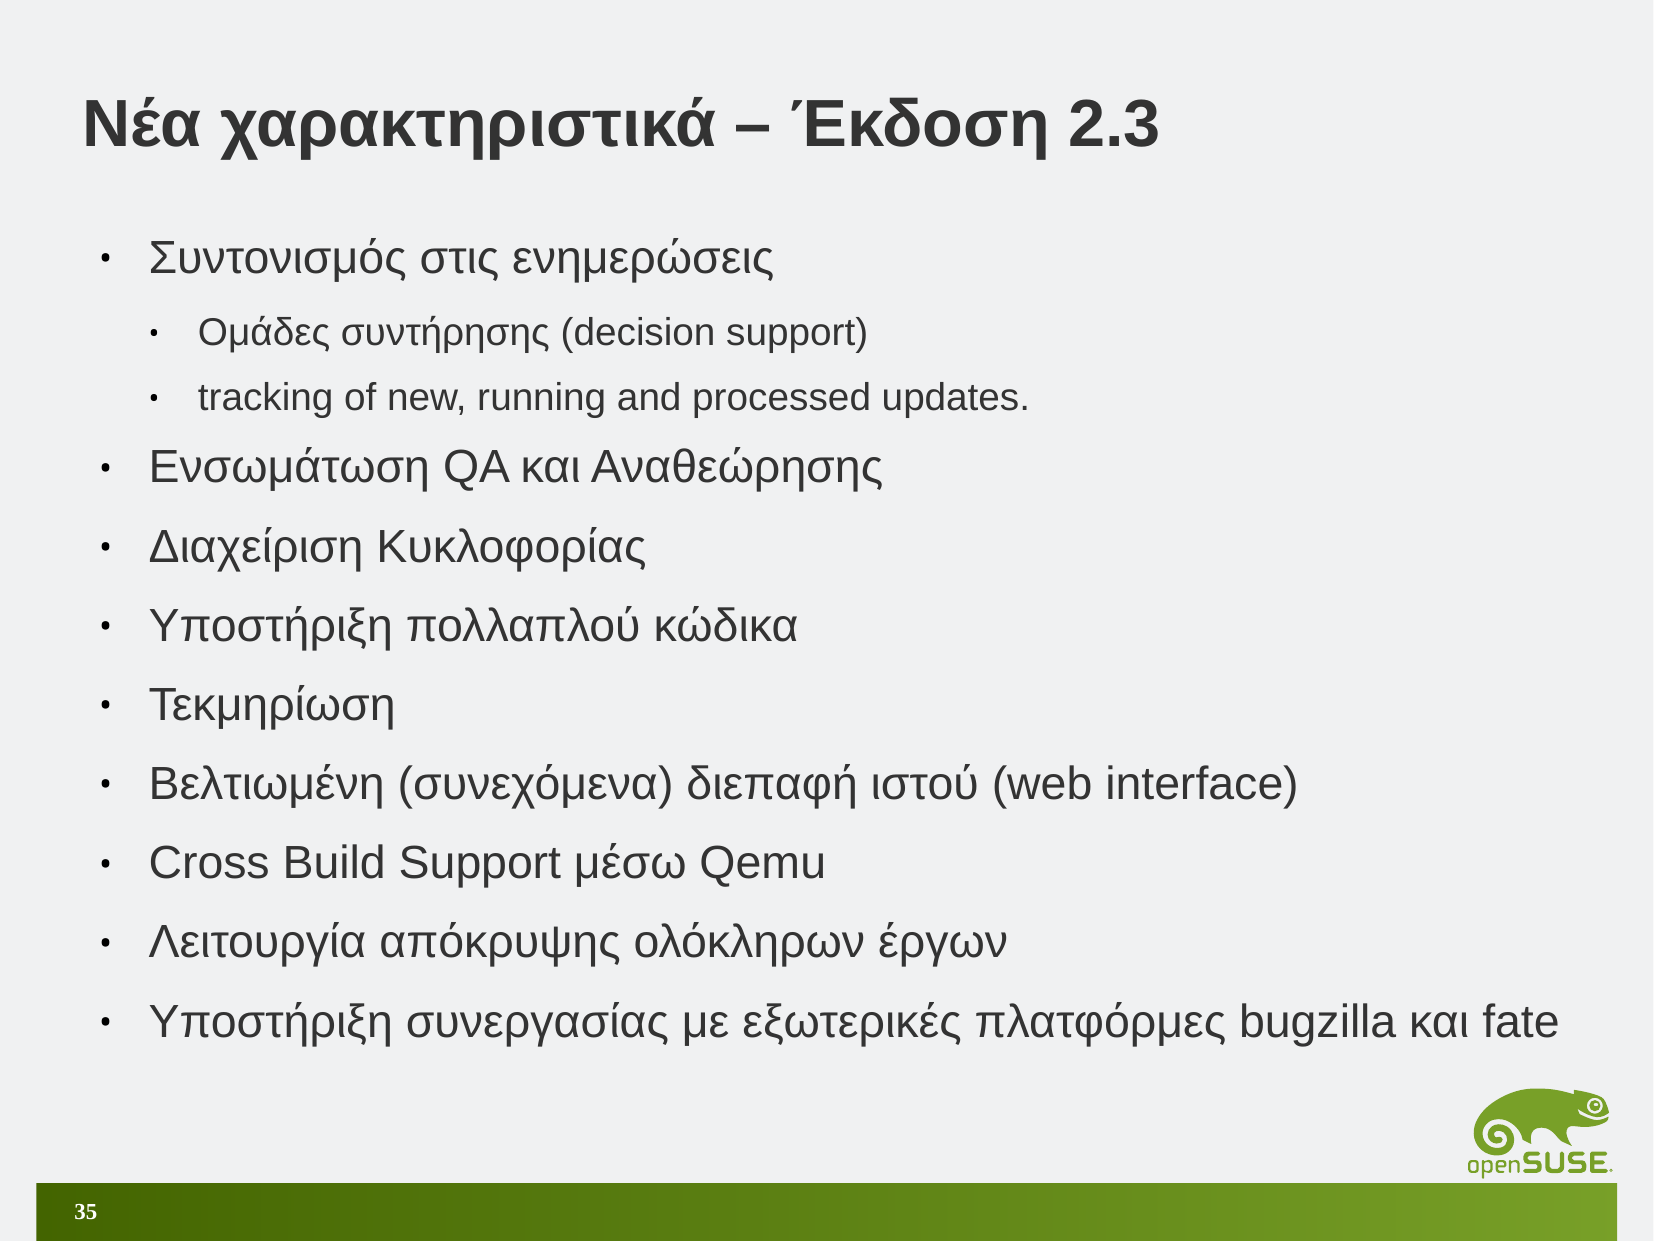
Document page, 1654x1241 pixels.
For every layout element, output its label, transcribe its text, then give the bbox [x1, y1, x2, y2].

list Συντονισμός στις ενημερώσεις Ομάδες συντήρησης (decision support) tracking of new, running and processed updates. Ενσωμάτωση QA και Αναθεώρησης Διαχείριση Κυκλοφορίας Υποστήριξη πολλαπλού κώδικα Τεκμηρίωση Βελτιωμένη (συνεχόμενα) διεπαφή ιστού (web interface) Cross Build Support μέσω Qemu Λειτουργία απόκρυψης ολόκληρων έργων Υποστήριξη συνεργασίας με εξωτερικές πλατφόρμες bugzilla και fate [82, 231, 1571, 1050]
title Νέα χαρακτηριστικά – Έκδοση 2.3 [82, 49, 1571, 198]
picture [0, 0, 1654, 1241]
